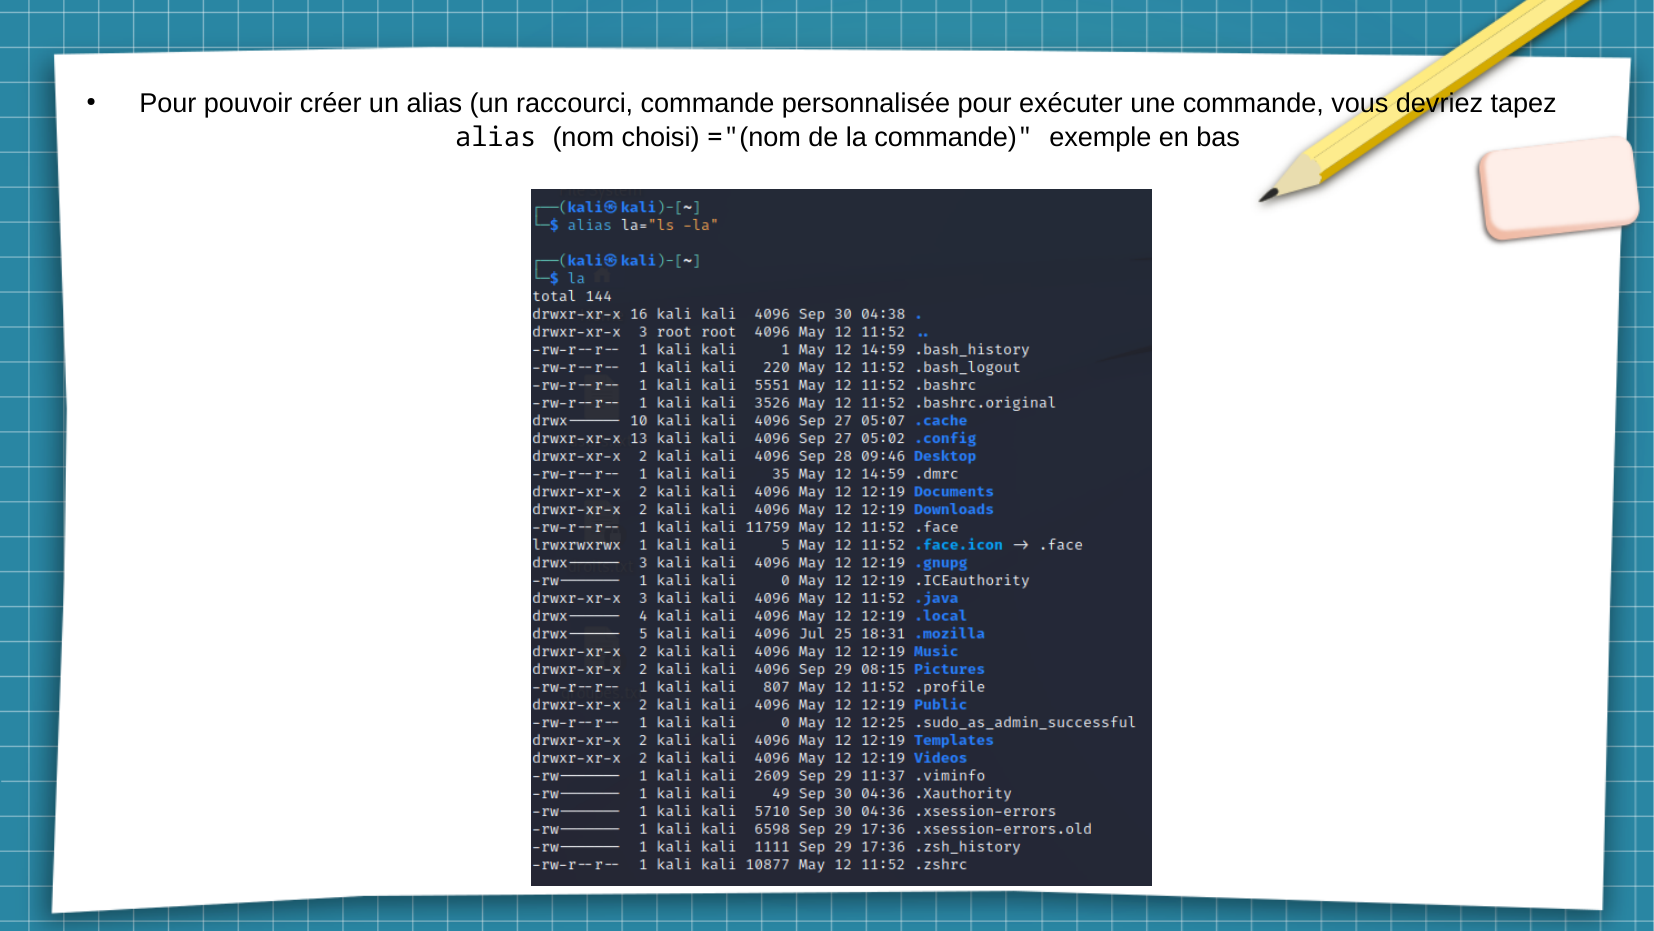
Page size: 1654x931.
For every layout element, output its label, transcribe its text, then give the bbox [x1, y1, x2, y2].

title Pour pouvoir créer un alias (un raccourci, commande personnalisée pour exécuter une commande, vous devriez tapez alias (nom choisi) ="(nom de la commande)" exemple en bas [59, 74, 1565, 168]
picture [0, 0, 1654, 931]
